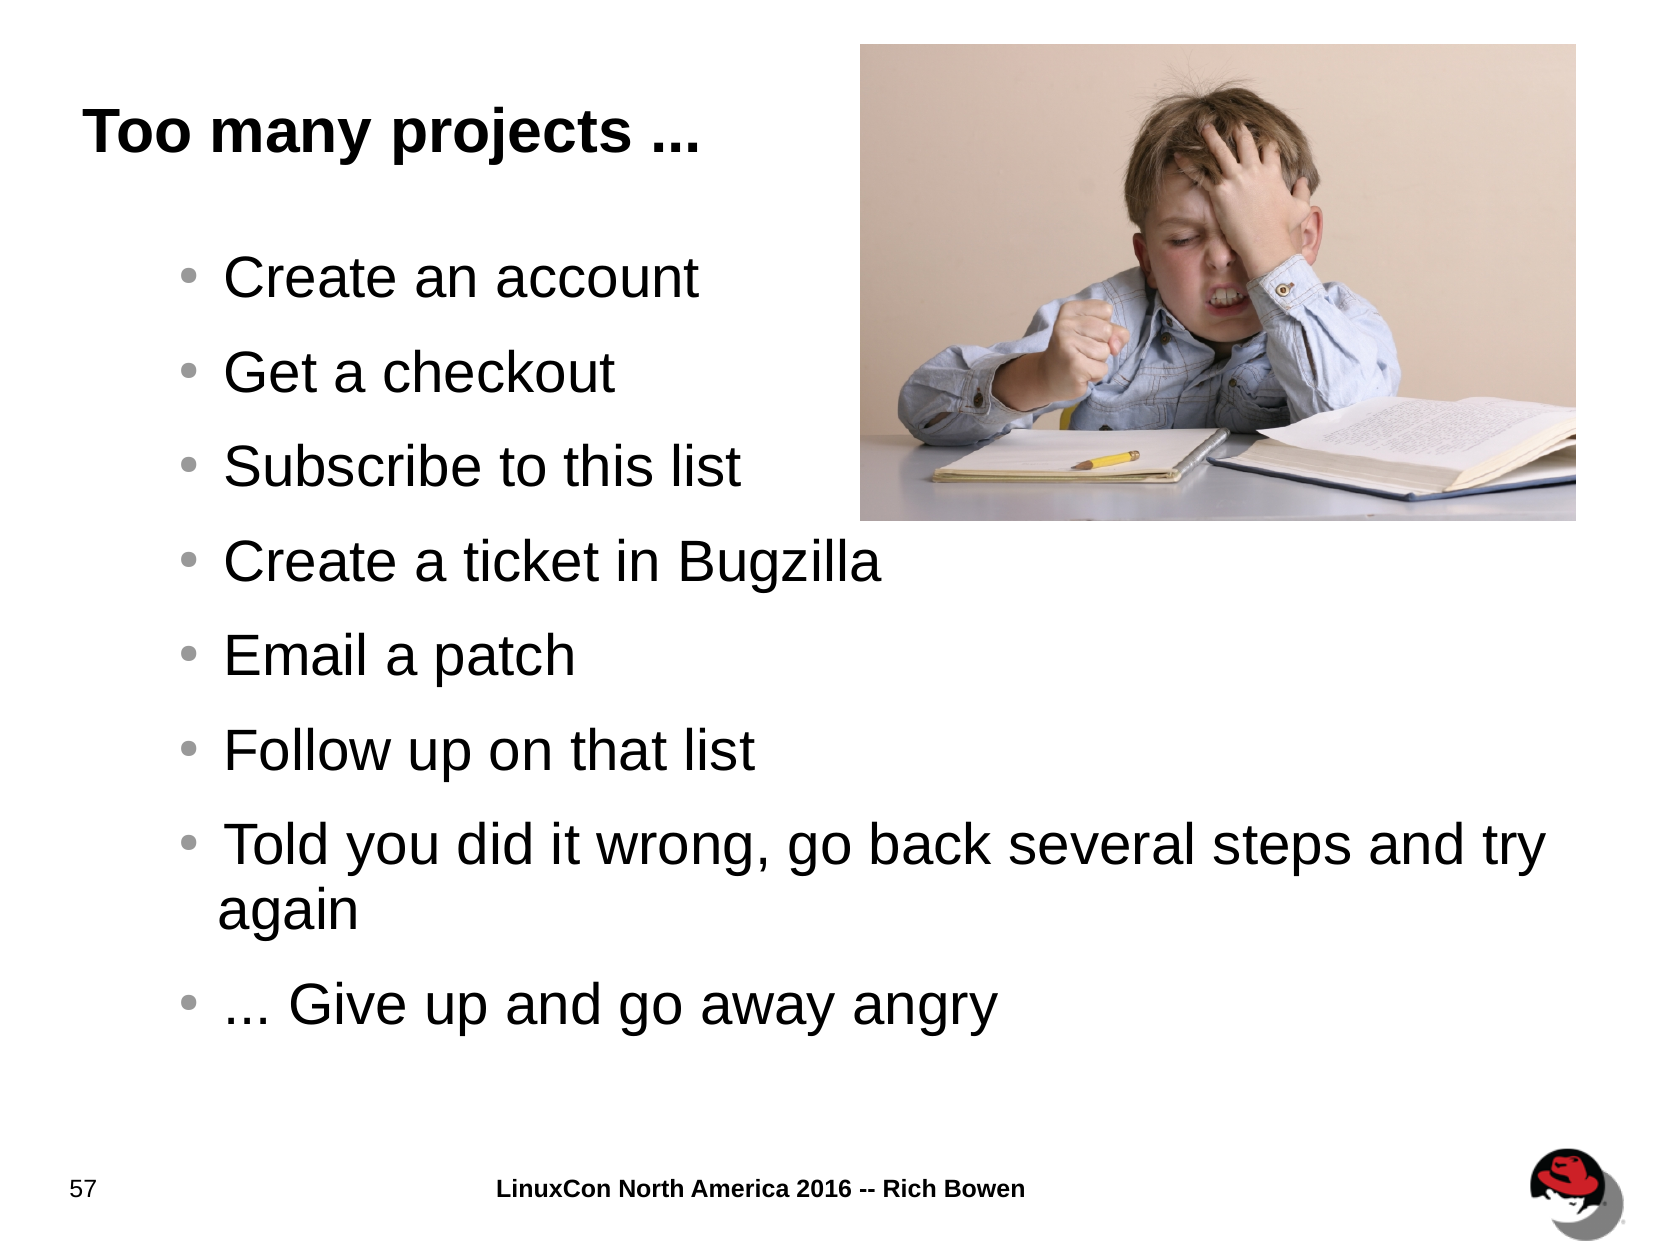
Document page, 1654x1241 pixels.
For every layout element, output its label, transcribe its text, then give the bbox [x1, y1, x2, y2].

list Create an account Get a checkout Subscribe to this list Create a ticket in Bugzilla Email a patch Follow up on that list Told you did it wrong, go back several steps and try again ... Give up and go away angry [86, 244, 1576, 1156]
picture [1529, 1146, 1613, 1224]
picture [860, 44, 1576, 521]
title Too many projects ... [82, 37, 1571, 226]
